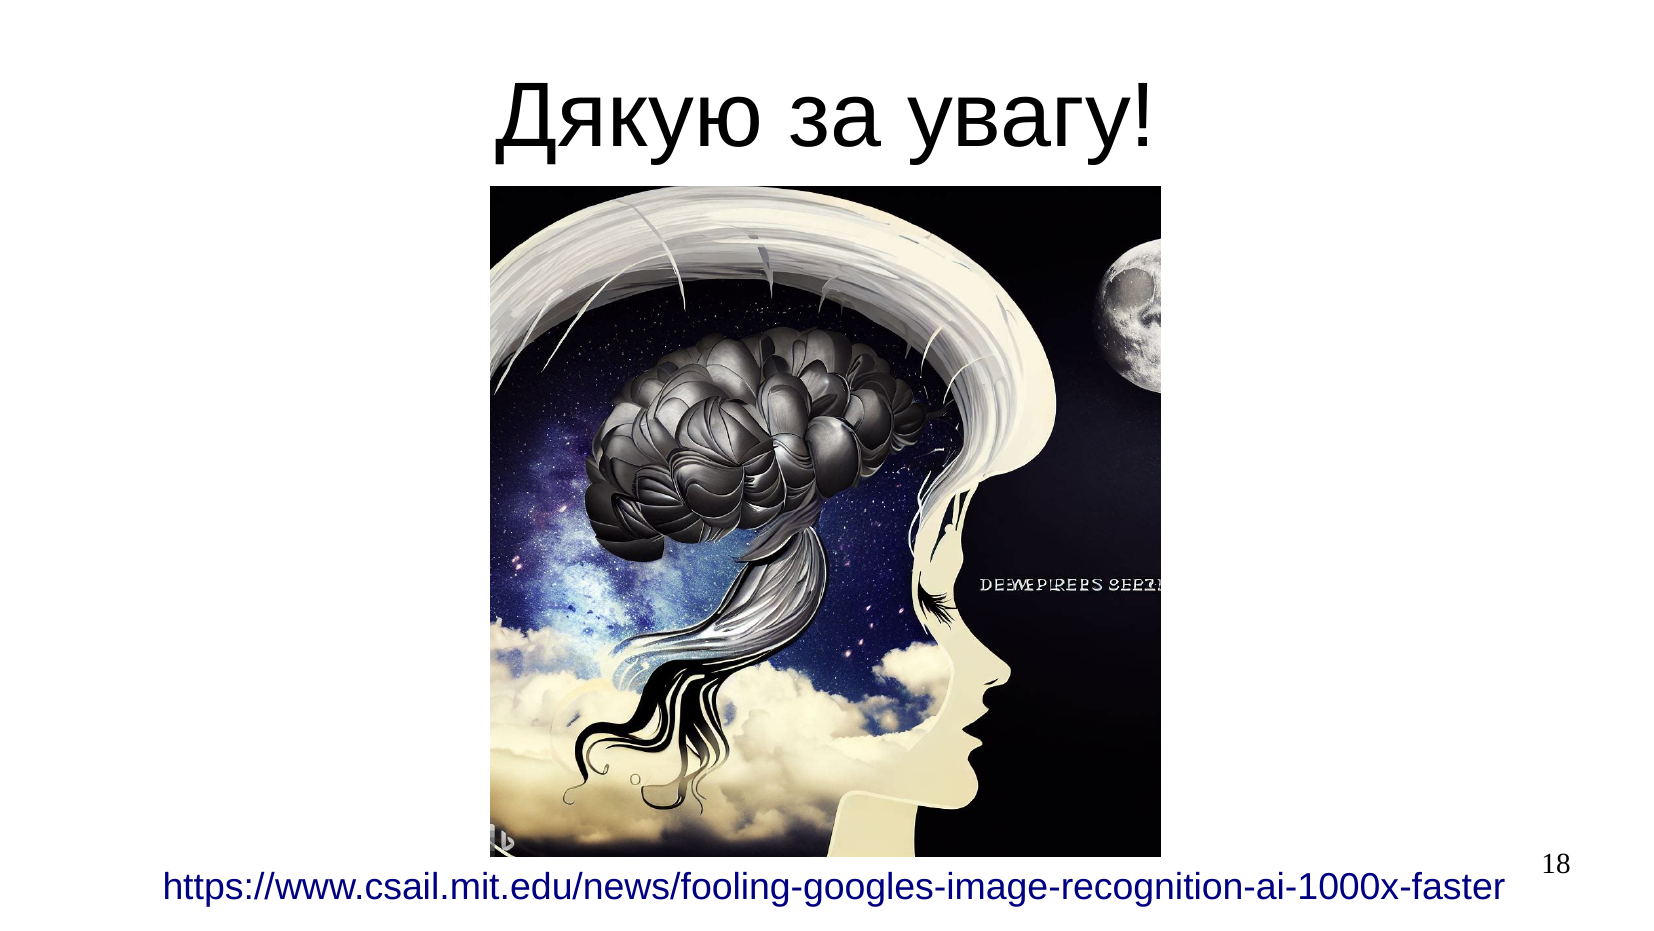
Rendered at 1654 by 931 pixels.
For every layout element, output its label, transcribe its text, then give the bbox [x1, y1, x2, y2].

text_box https://www.csail.mit.edu/news/fooling-googles-image-recognition-ai-1000x-faster [147, 858, 1521, 916]
picture [490, 186, 1161, 857]
title Дякую за увагу! [82, 37, 1571, 193]
